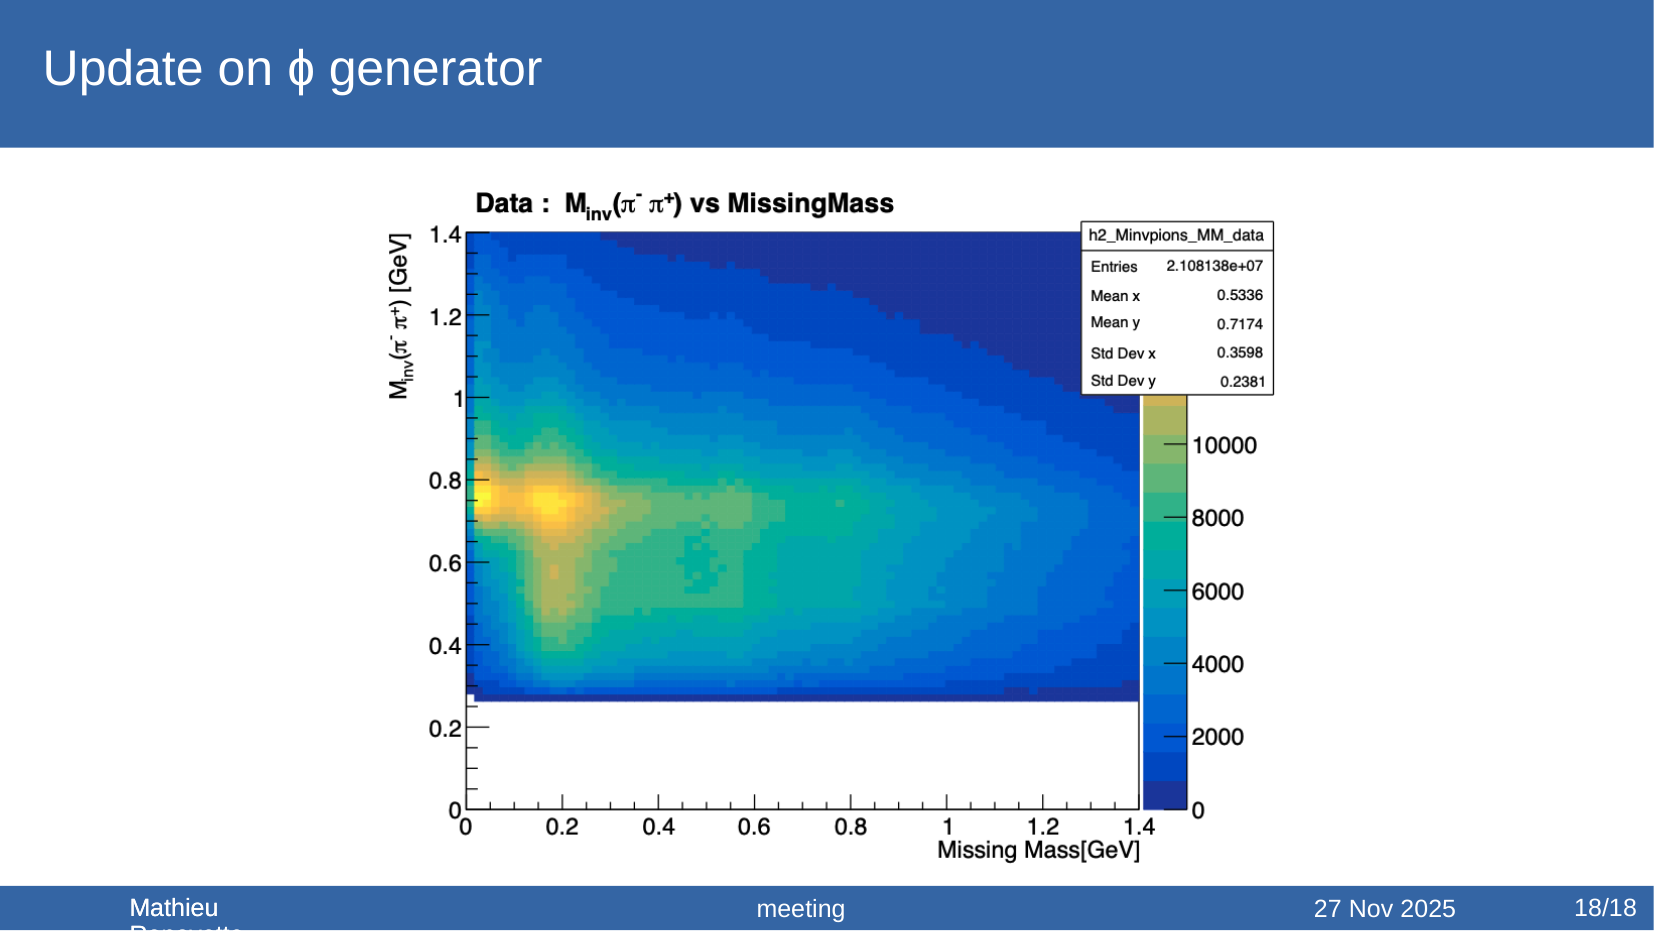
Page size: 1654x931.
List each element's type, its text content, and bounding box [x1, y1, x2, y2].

text_box 27 Nov 2025 [1299, 887, 1536, 931]
text_box [226, 885, 1654, 931]
text_box [0, 0, 1654, 148]
text_box 18/18 [1559, 885, 1654, 930]
text_box Mathieu Ronayette [114, 885, 355, 929]
text_box meeting [734, 887, 953, 931]
picture [371, 180, 1282, 882]
text_box Update on ɸ generator [27, 32, 886, 106]
text_box [0, 885, 131, 931]
